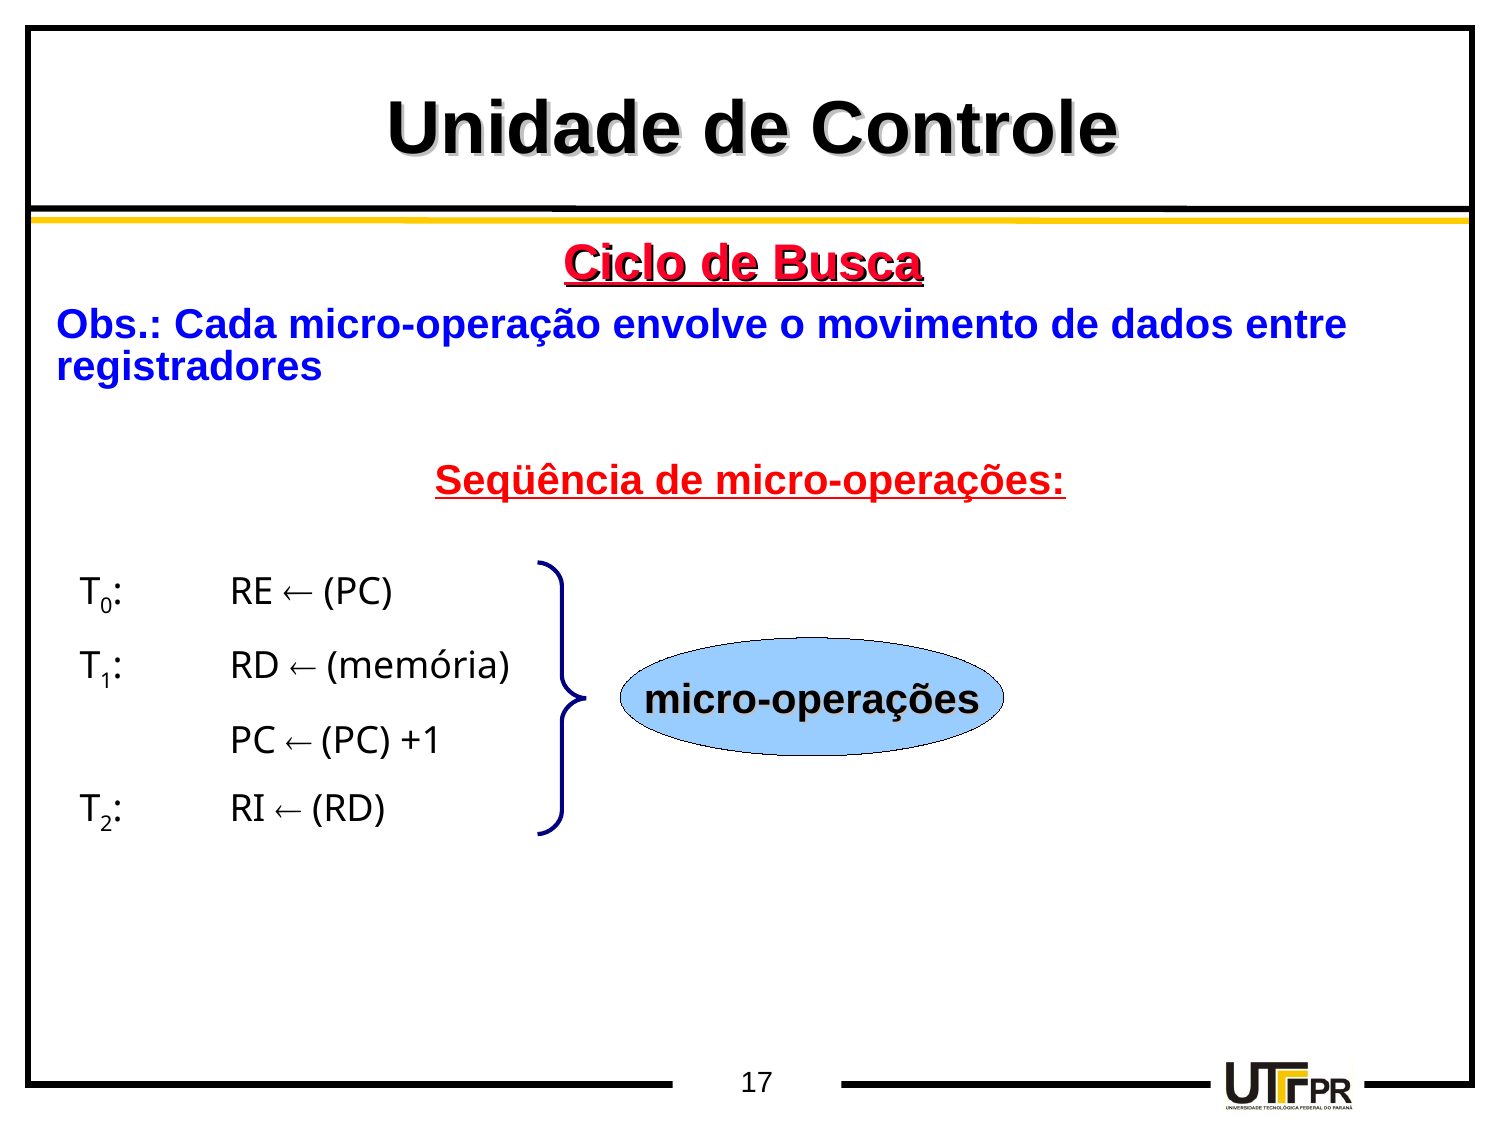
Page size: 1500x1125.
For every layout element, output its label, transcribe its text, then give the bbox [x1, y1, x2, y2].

picture [1225, 1062, 1353, 1110]
list Ciclo de Busca Obs.: Cada micro-operação envolve o movimento de dados entre registradores Seqüência de micro-operações: [41, 231, 1459, 1045]
text_box T0: RE  (PC) T1: RD  (memória) PC  (PC) +1 T2: RI  (RD) [64, 559, 727, 844]
text_box micro-operações [620, 637, 1004, 756]
title Unidade de Controle [29, 85, 1477, 180]
